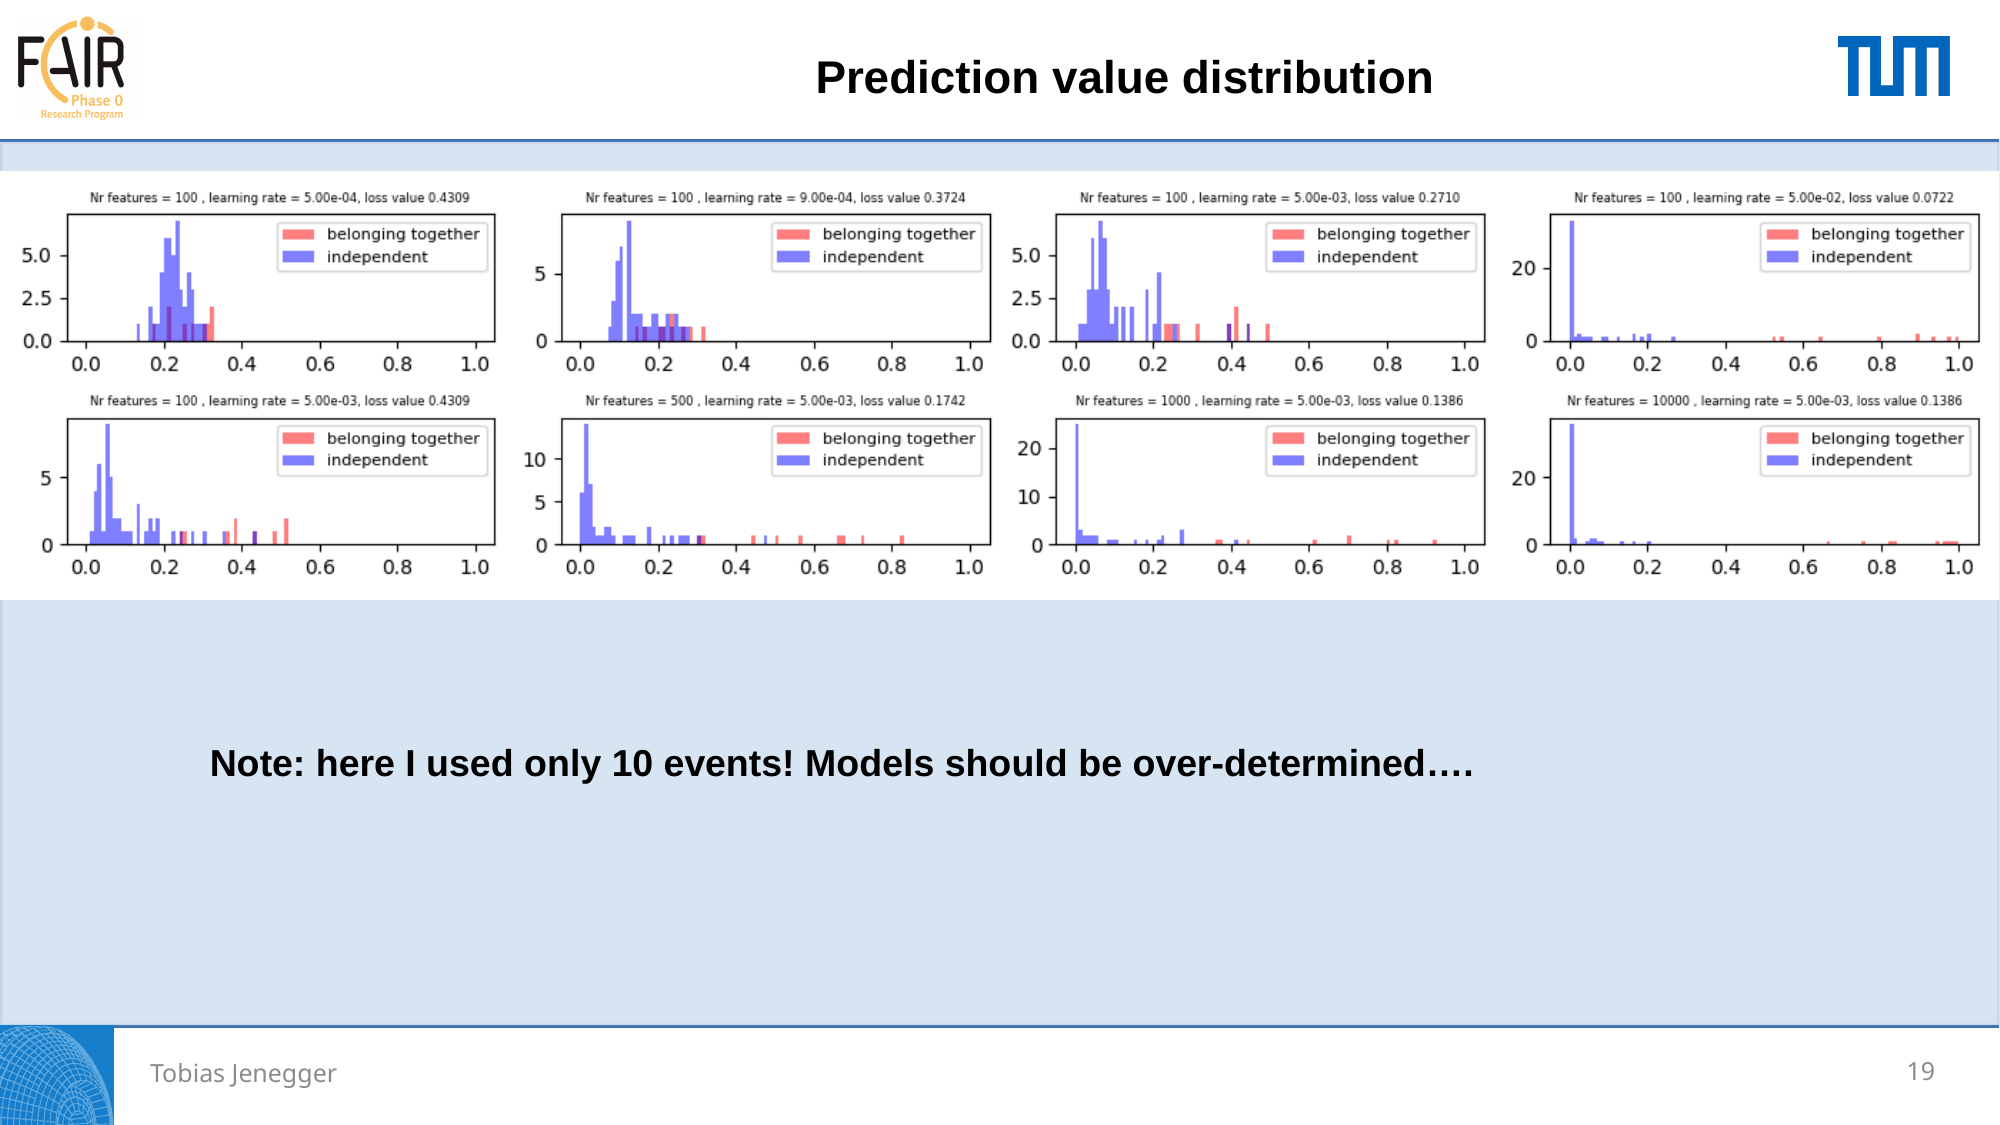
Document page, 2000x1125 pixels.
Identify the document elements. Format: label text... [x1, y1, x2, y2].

text_box Note: here I used only 10 events! Models should be over-determined…. [195, 735, 1711, 834]
picture [15, 15, 142, 120]
picture [1838, 36, 1950, 96]
picture [0, 1025, 114, 1125]
picture [0, 171, 2000, 601]
text_box Prediction value distribution [525, 45, 1726, 144]
